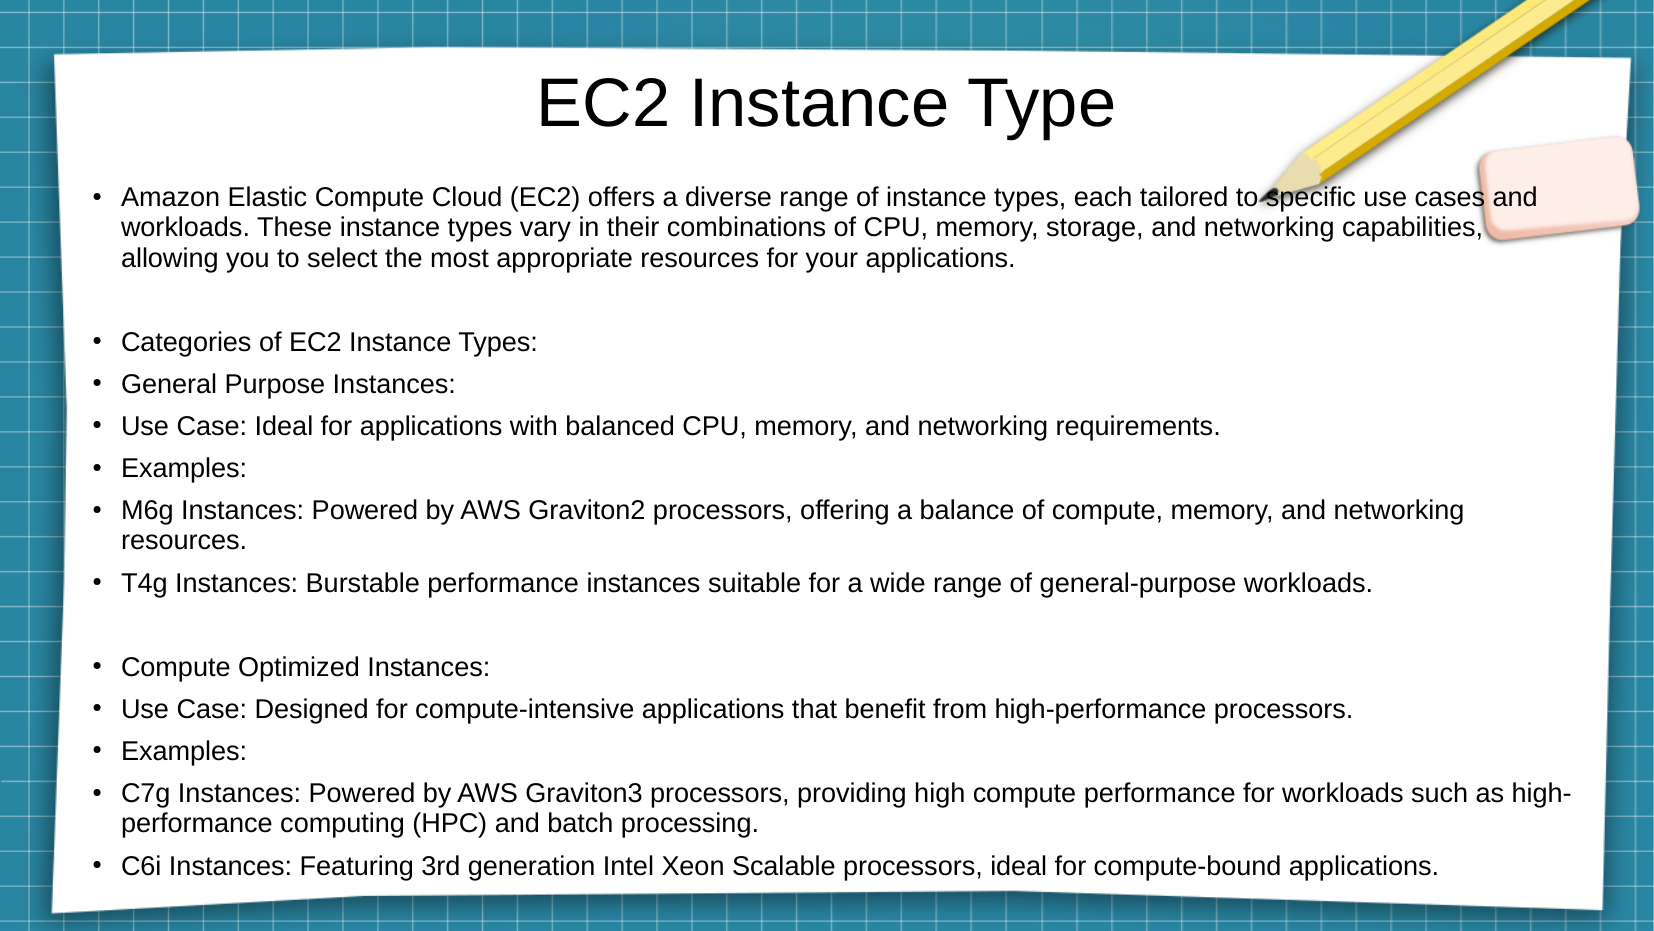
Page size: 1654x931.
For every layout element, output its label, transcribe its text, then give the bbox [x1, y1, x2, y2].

list Amazon Elastic Compute Cloud (EC2) offers a diverse range of instance types, each tailored to specific use cases and workloads. These instance types vary in their combinations of CPU, memory, storage, and networking capabilities, allowing you to select the most appropriate resources for your applications. Categories of EC2 Instance Types: General Purpose Instances: Use Case: Ideal for applications with balanced CPU, memory, and networking requirements. Examples: M6g Instances: Powered by AWS Graviton2 processors, offering a balance of compute, memory, and networking resources. T4g Instances: Burstable performance instances suitable for a wide range of general-purpose workloads. Compute Optimized Instances: Use Case: Designed for compute-intensive applications that benefit from high-performance processors. Examples: C7g Instances: Powered by AWS Graviton3 processors, providing high compute performance for workloads such as high-performance computing (HPC) and batch processing. C6i Instances: Featuring 3rd generation Intel Xeon Scalable processors, ideal for compute-bound applications. [82, 182, 1571, 889]
picture [0, 0, 1654, 931]
title EC2 Instance Type [82, 25, 1571, 181]
